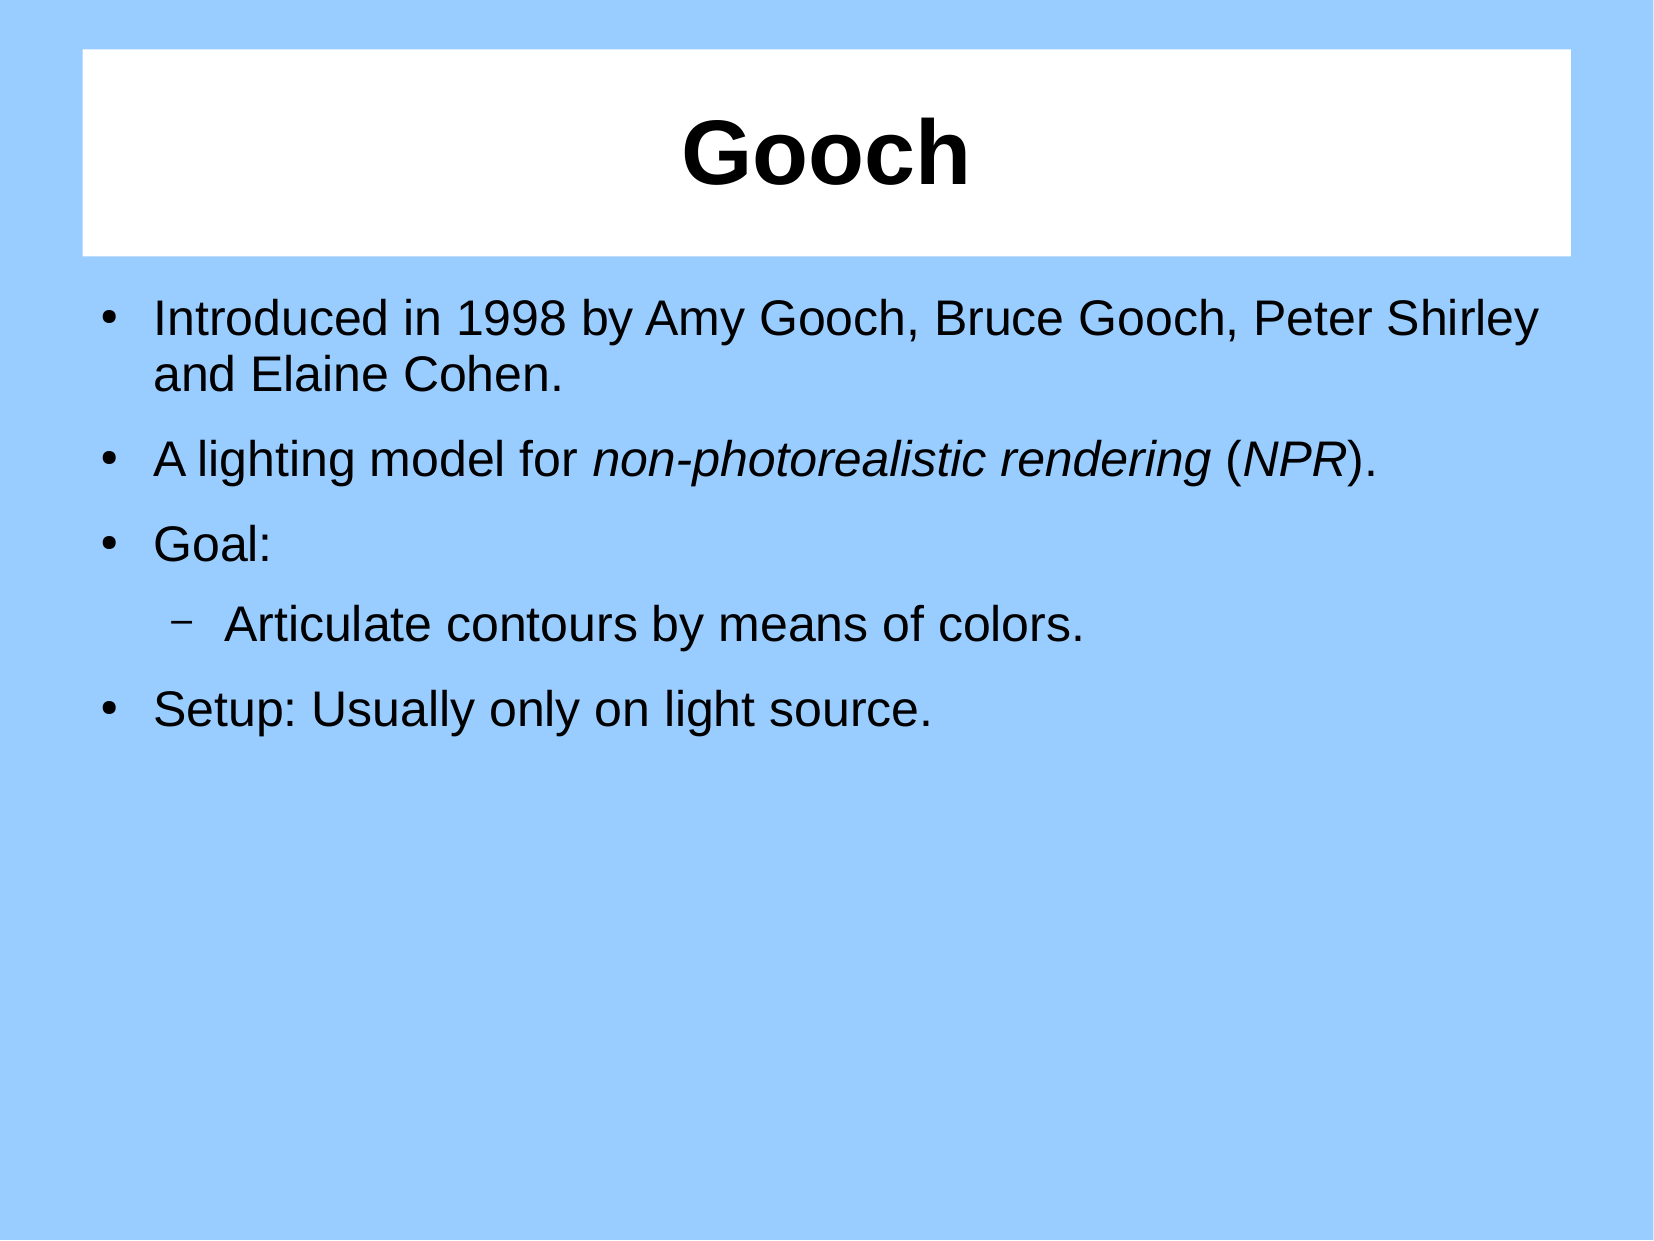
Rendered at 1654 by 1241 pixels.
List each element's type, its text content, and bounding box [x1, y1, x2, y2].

list Introduced in 1998 by Amy Gooch, Bruce Gooch, Peter Shirley and Elaine Cohen. A lighting model for non-photorealistic rendering (NPR). Goal: Articulate contours by means of colors. Setup: Usually only on light source. [82, 290, 1571, 1170]
title Gooch [82, 49, 1571, 257]
